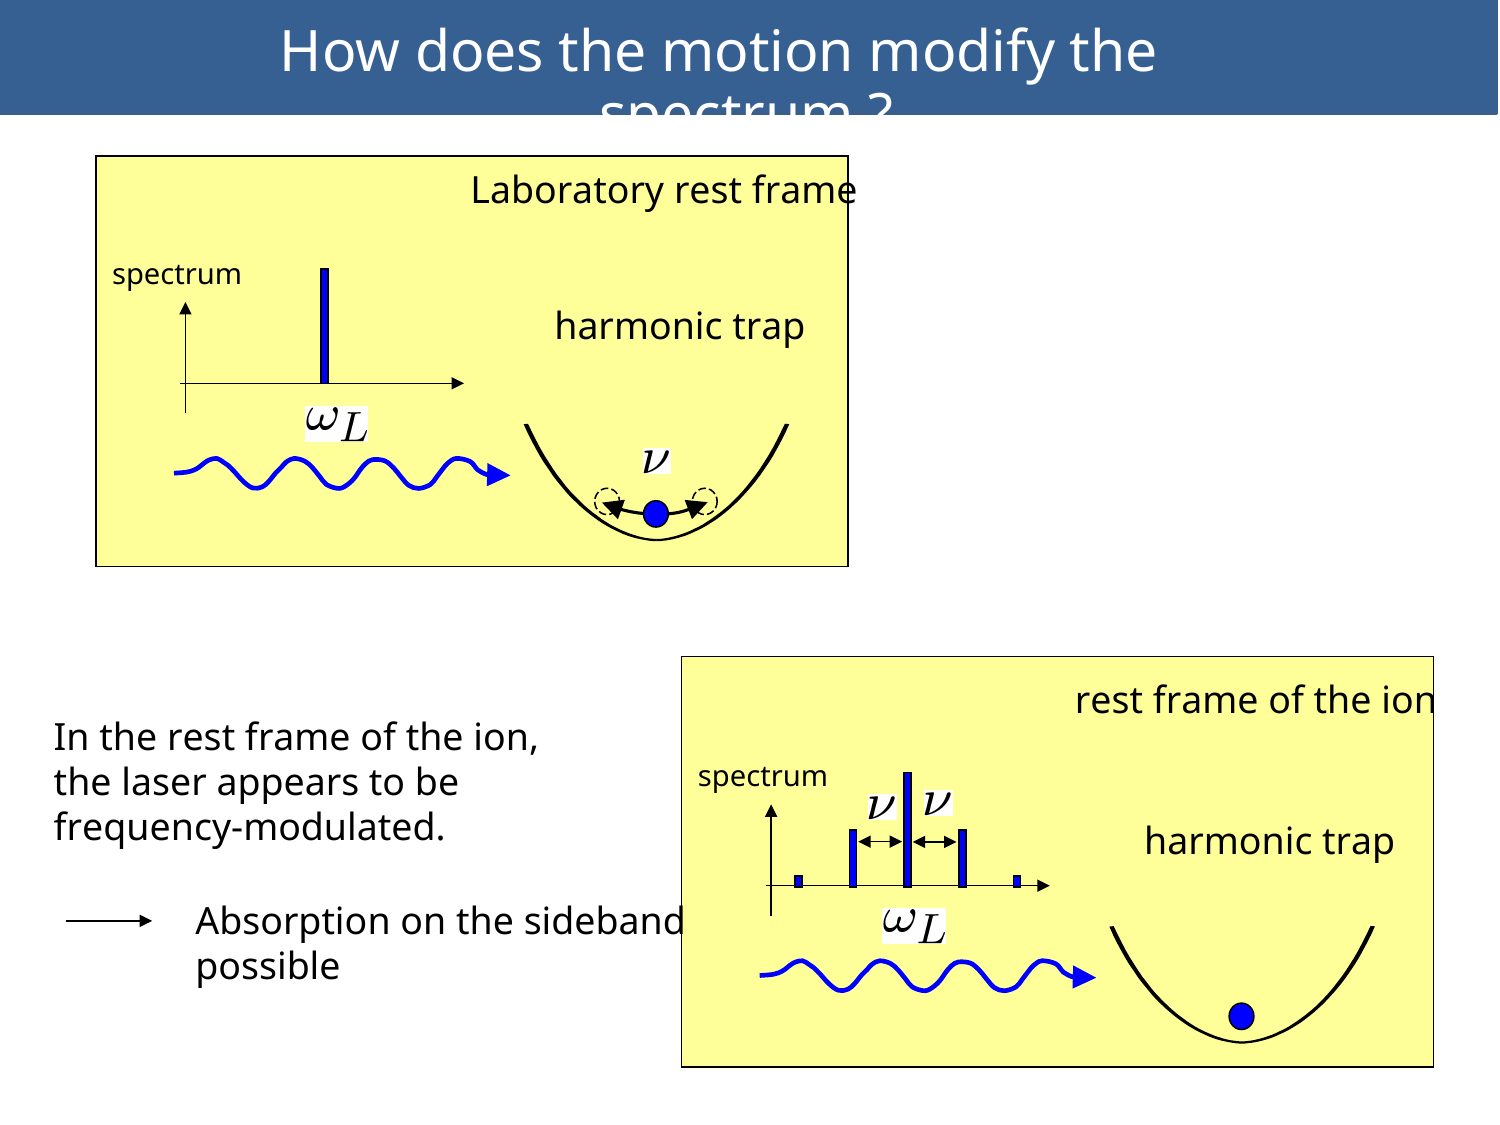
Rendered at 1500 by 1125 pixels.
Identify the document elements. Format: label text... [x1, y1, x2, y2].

text_box rest frame of the ion [1060, 668, 1453, 730]
text_box harmonic trap [539, 294, 821, 355]
picture [882, 908, 946, 944]
text_box [95, 156, 848, 567]
text_box In the rest frame of the ion, the laser appears to be frequency-modulated. [39, 705, 555, 857]
picture [643, 448, 671, 474]
text_box spectrum [97, 247, 258, 299]
text_box Absorption on the sideband possible [180, 889, 712, 995]
text_box harmonic trap [1129, 809, 1411, 870]
picture [868, 794, 897, 820]
list How does the motion modify the spectrum ? [156, 12, 1282, 157]
picture [305, 406, 368, 442]
text_box spectrum [683, 749, 844, 801]
picture [924, 790, 953, 816]
text_box [681, 656, 1434, 1067]
text_box Laboratory rest frame [455, 158, 873, 219]
